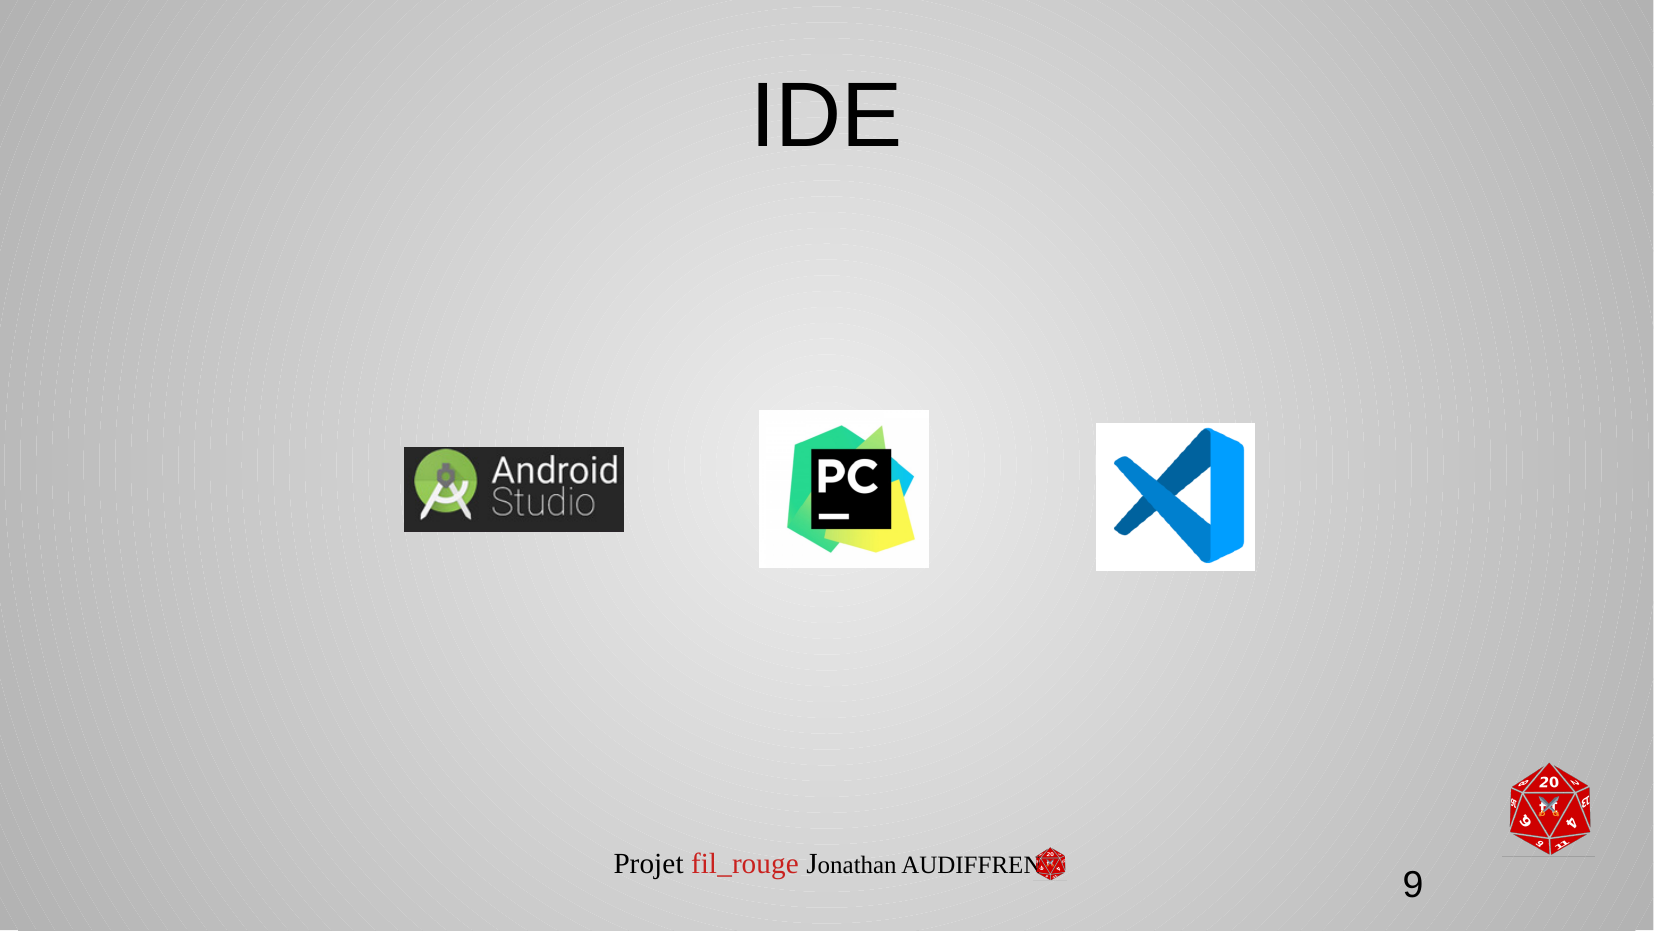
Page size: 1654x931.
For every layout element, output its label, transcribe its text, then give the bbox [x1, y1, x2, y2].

picture [1502, 762, 1595, 857]
picture [1033, 847, 1067, 881]
picture [404, 447, 624, 532]
title IDE [82, 37, 1571, 193]
picture [759, 410, 929, 569]
picture [1096, 423, 1255, 571]
